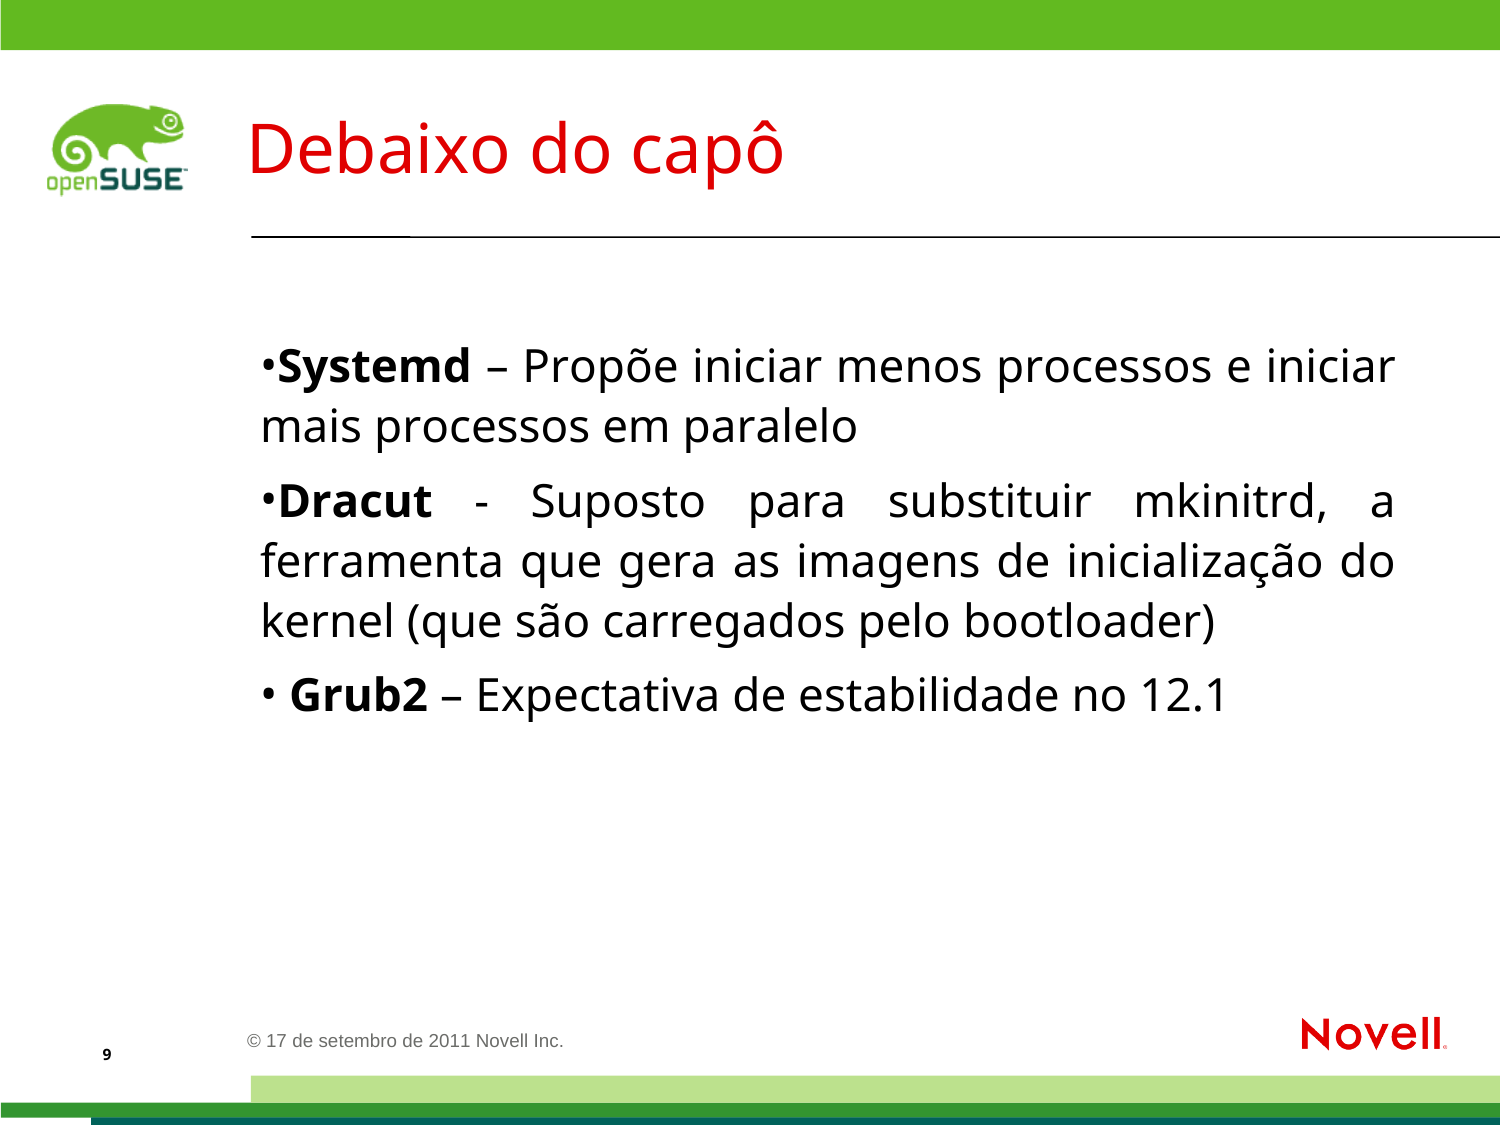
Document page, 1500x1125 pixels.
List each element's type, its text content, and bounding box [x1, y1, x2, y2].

list Systemd – Propõe iniciar menos processos e iniciar mais processos em paralelo Dracut - Suposto para substituir mkinitrd, a ferramenta que gera as imagens de inicialização do kernel (que são carregados pelo bootloader) Grub2 – Expectativa de estabilidade no 12.1 [245, 267, 1458, 1026]
picture [47, 104, 188, 197]
picture [1295, 1026, 1453, 1056]
title Debaixo do capô [246, 60, 1409, 239]
